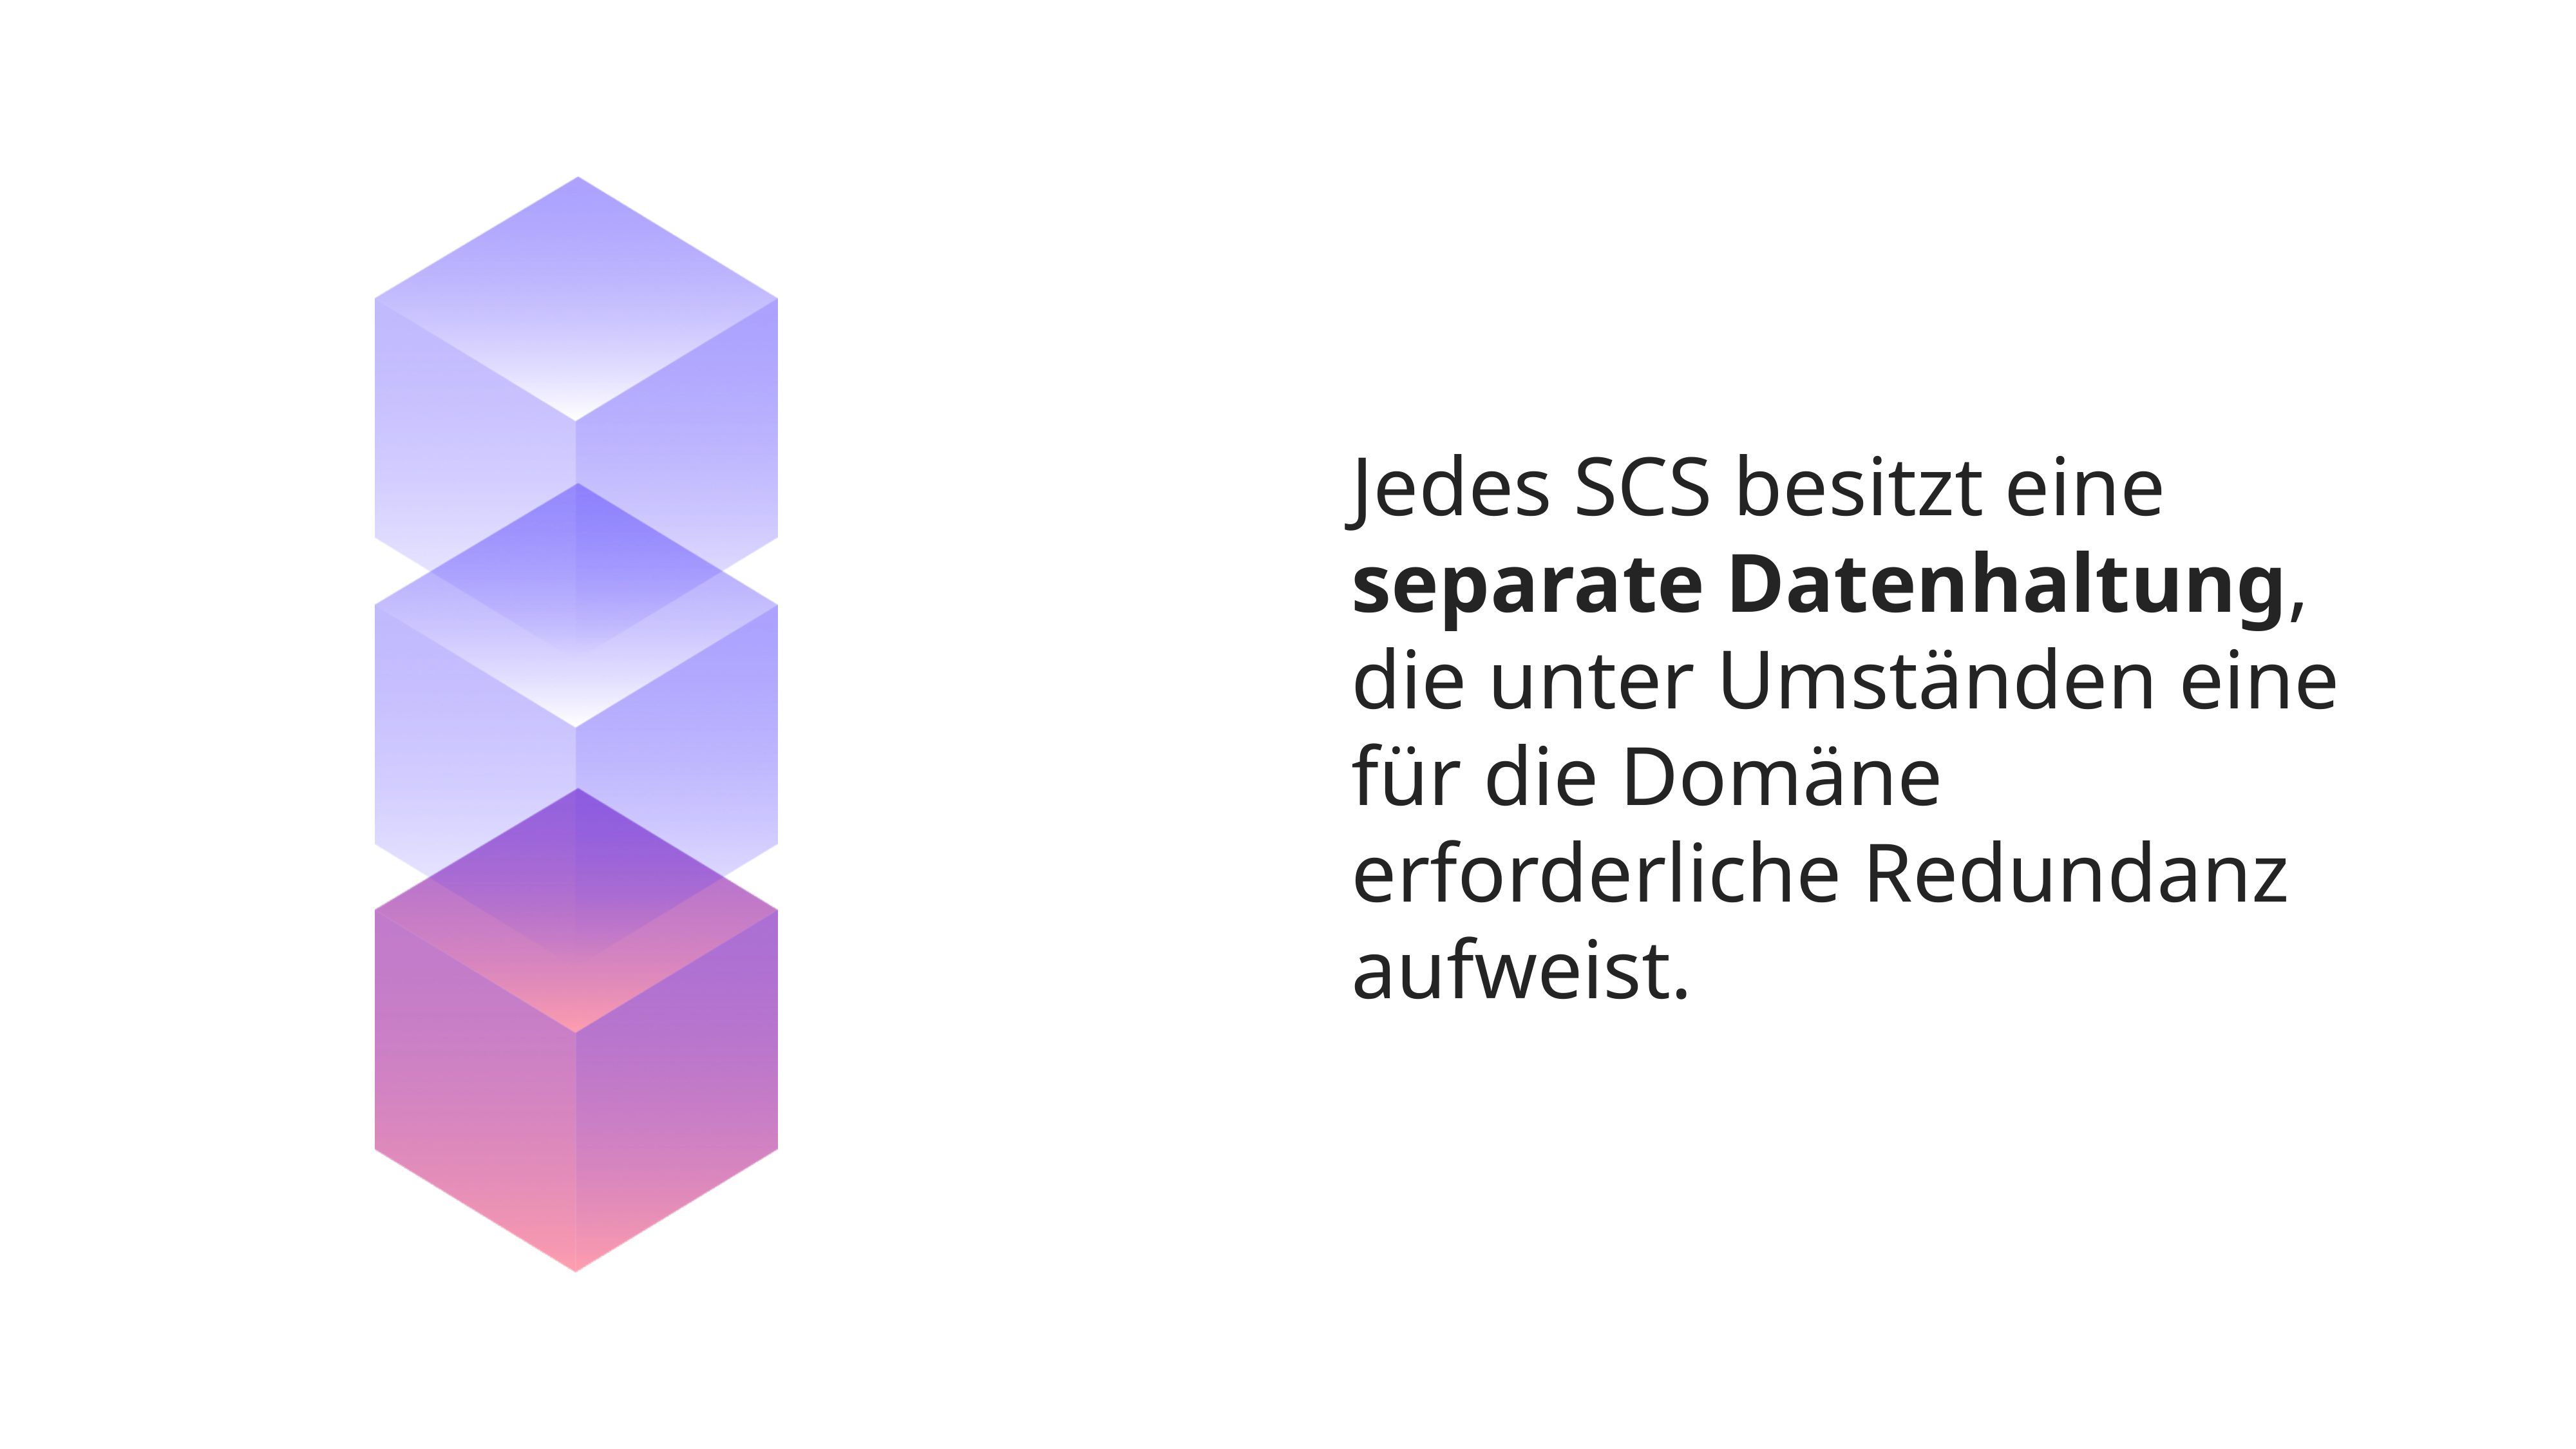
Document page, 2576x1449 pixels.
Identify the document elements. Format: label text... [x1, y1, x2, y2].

list Jedes SCS besitzt eine separate Datenhaltung, die unter Umständen eine für die Domäne erforderliche Redundanz aufweist. [1351, 127, 2423, 1322]
picture [375, 176, 778, 1273]
